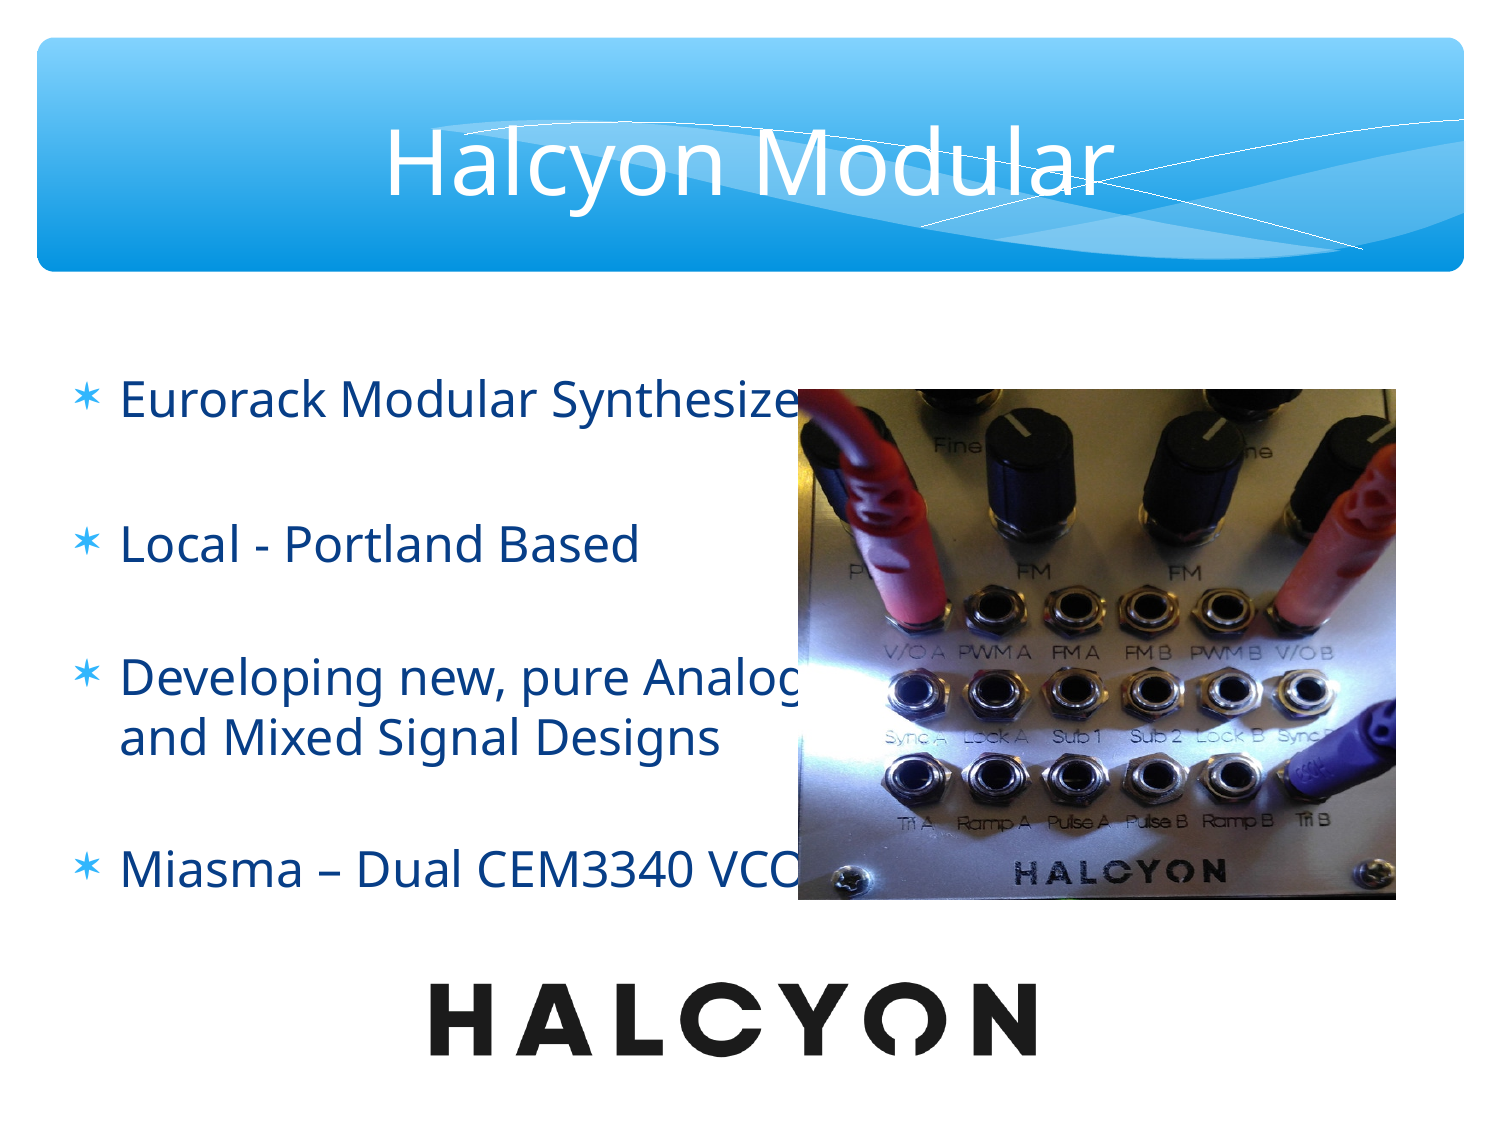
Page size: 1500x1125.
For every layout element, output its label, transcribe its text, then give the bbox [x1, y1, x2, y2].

list Eurorack Modular Synthesizers Local - Portland Based Developing new, pure Analog and Mixed Signal Designs Miasma – Dual CEM3340 VCO [60, 360, 1396, 1051]
title Halcyon Modular [75, 40, 1426, 276]
picture [798, 389, 1396, 900]
picture [345, 915, 1141, 1120]
